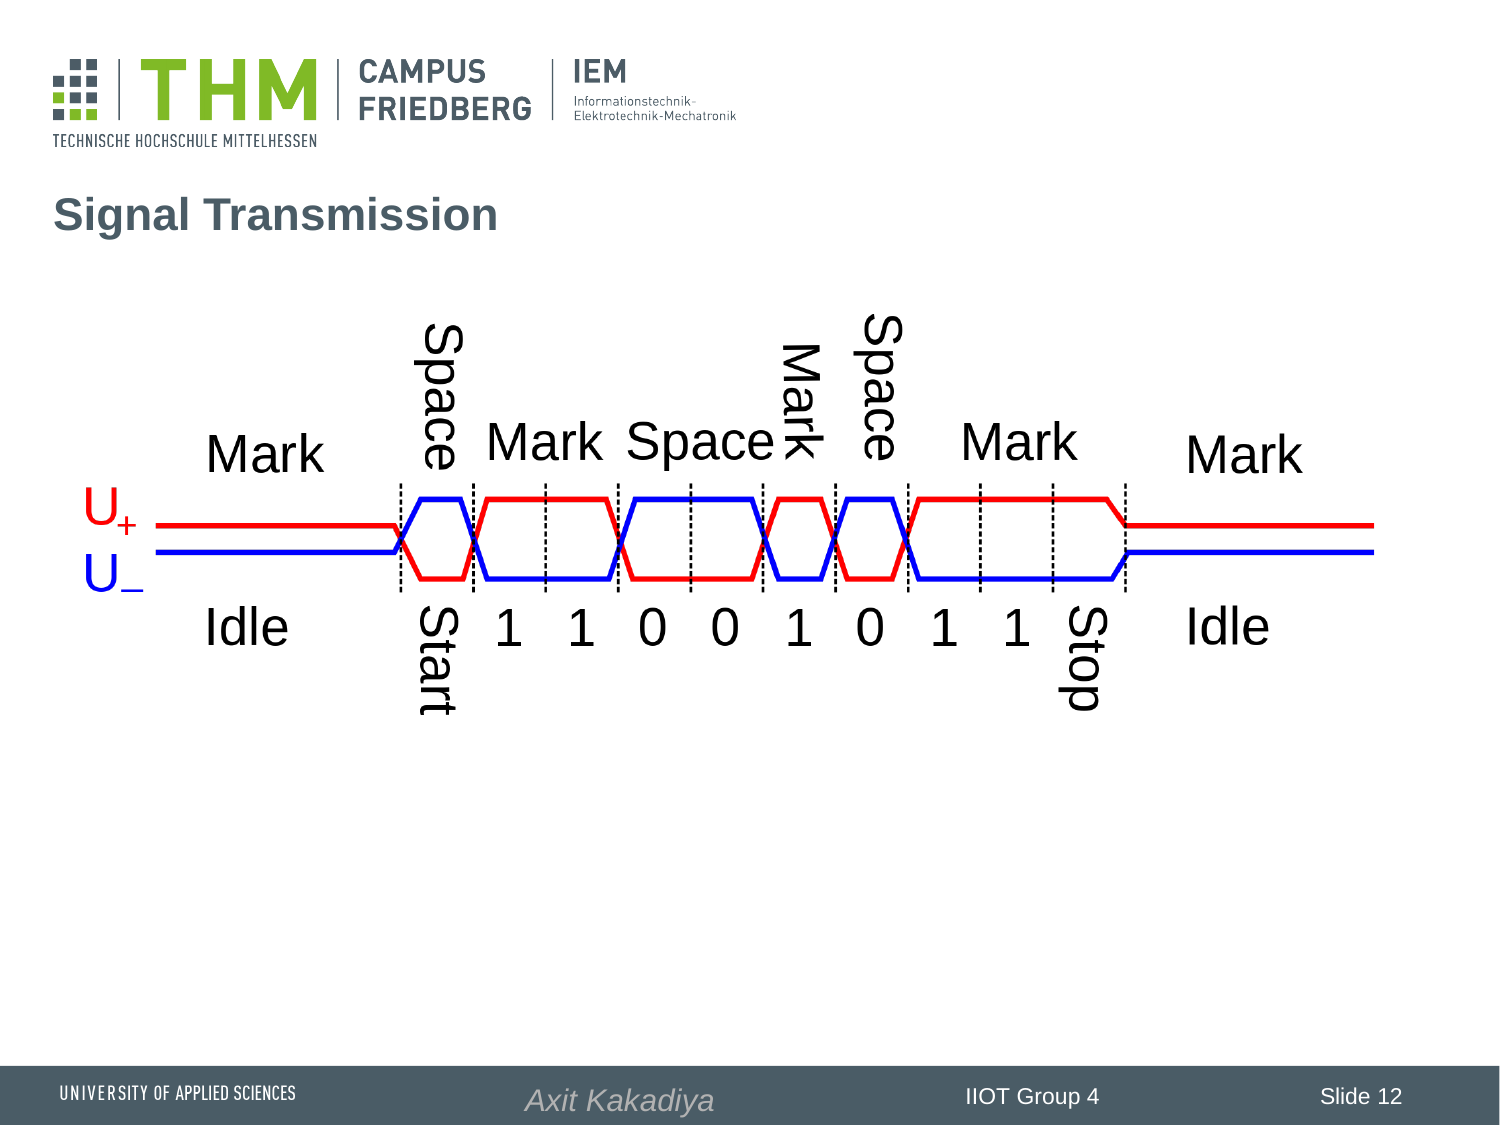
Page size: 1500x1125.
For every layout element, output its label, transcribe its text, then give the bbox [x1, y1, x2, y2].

text_box Axit Kakadiya [413, 1075, 827, 1125]
picture [53, 59, 736, 147]
picture [59, 1082, 296, 1104]
picture [86, 314, 1376, 715]
title Signal Transmission [53, 177, 1447, 272]
